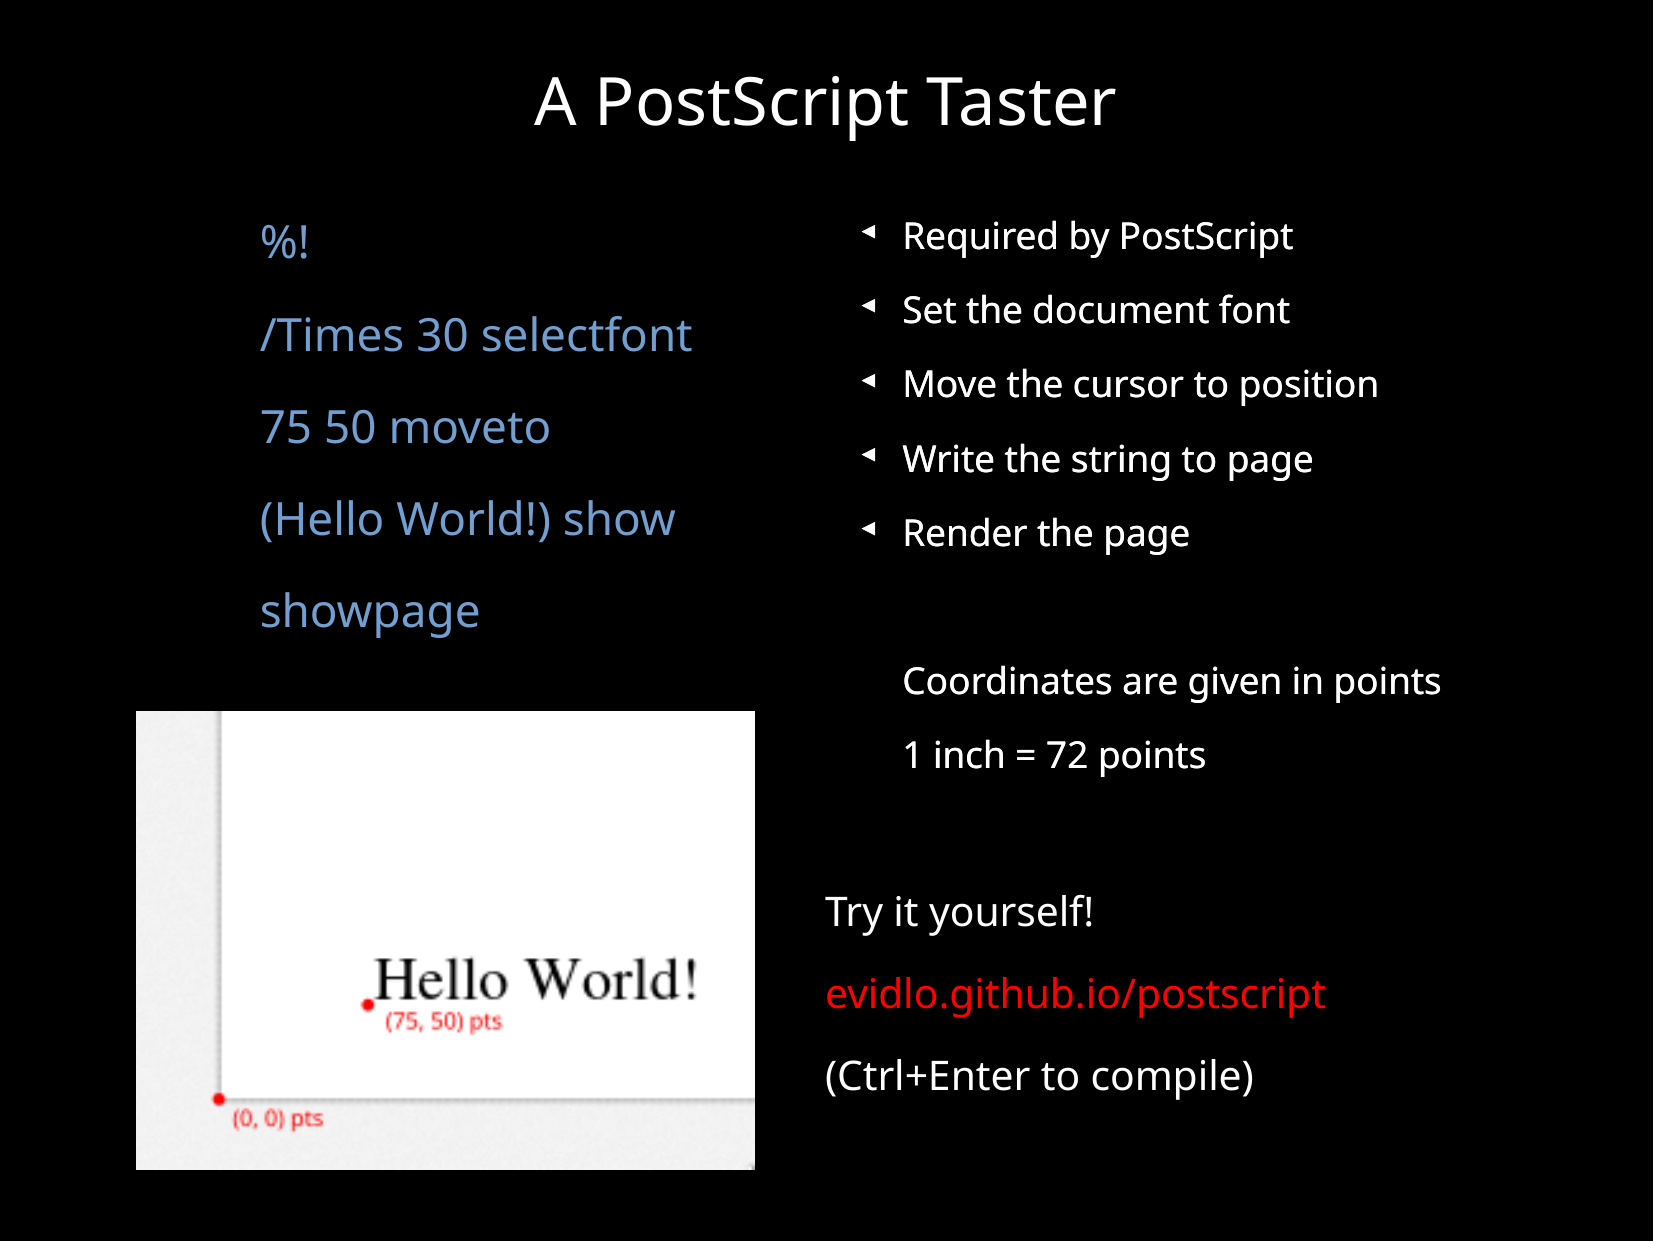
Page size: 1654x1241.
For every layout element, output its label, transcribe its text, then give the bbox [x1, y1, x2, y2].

title A PostScript Taster [82, 49, 1571, 151]
list Try it yourself! evidlo.github.io/postscript (Ctrl+Enter to compile) [825, 883, 1576, 1103]
picture [136, 711, 755, 1170]
list Required by PostScript Set the document font Move the cursor to position Write the string to page Render the page Coordinates are given in points 1 inch = 72 points [845, 210, 1571, 781]
list %! /Times 30 selectfont 75 50 moveto (Hello World!) show showpage [259, 210, 763, 668]
